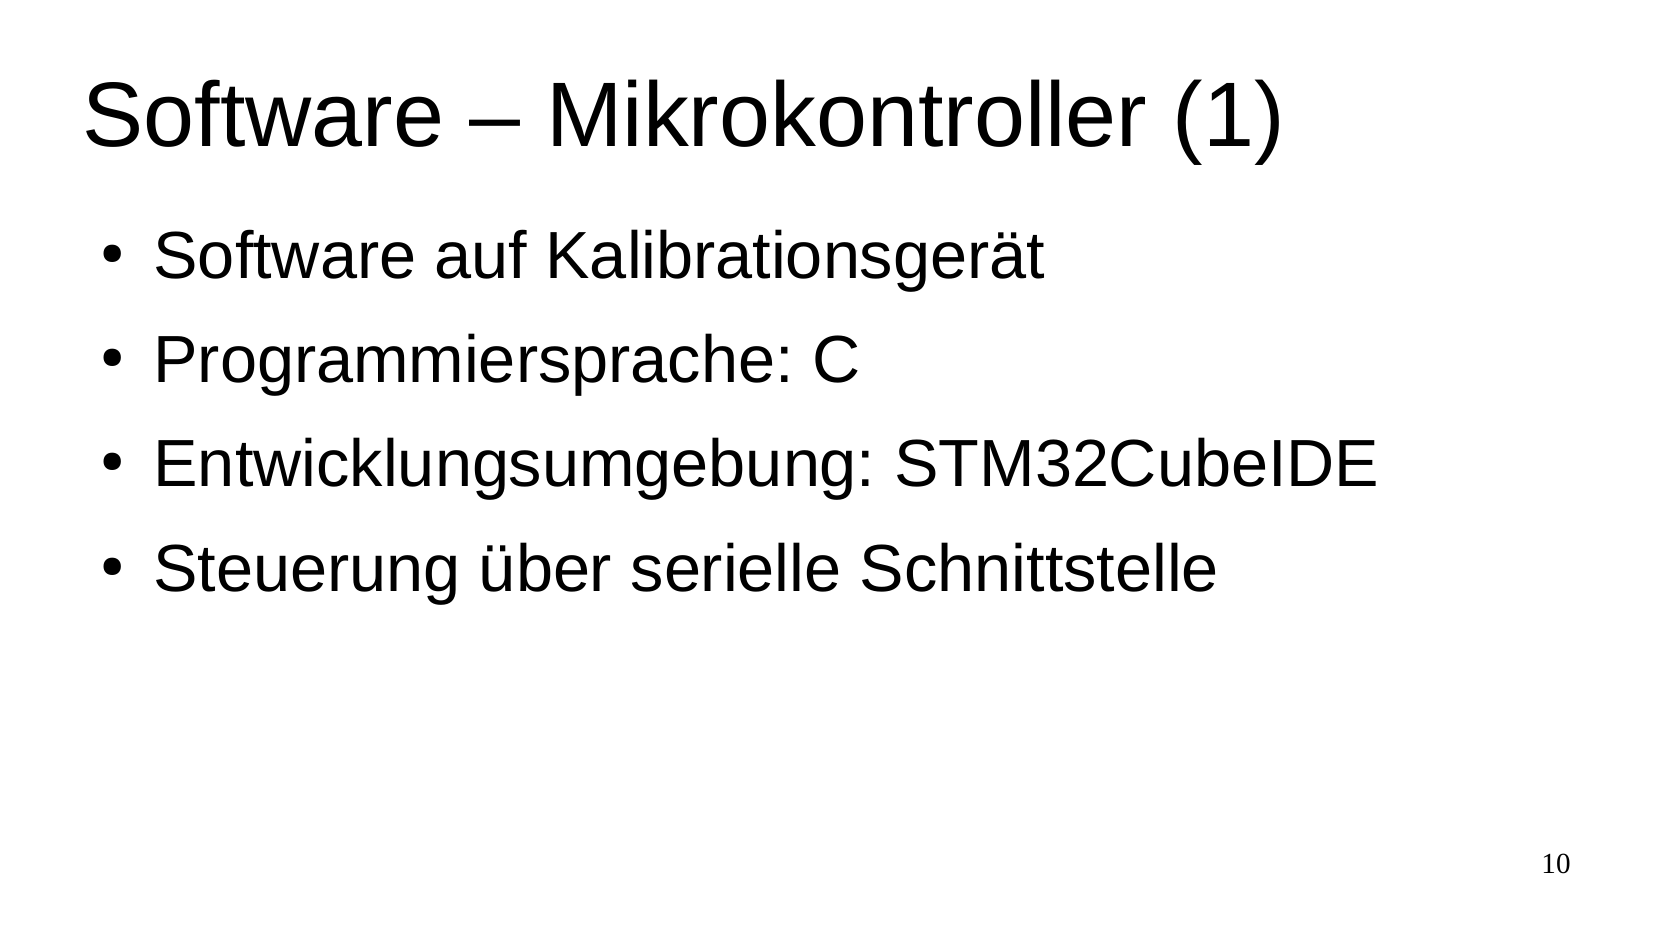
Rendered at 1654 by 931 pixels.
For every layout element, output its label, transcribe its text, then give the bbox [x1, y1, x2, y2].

list Software auf Kalibrationsgerät Programmiersprache: C Entwicklungsumgebung: STM32CubeIDE Steuerung über serielle Schnittstelle [82, 217, 1571, 758]
title Software – Mikrokontroller (1) [82, 37, 1571, 193]
